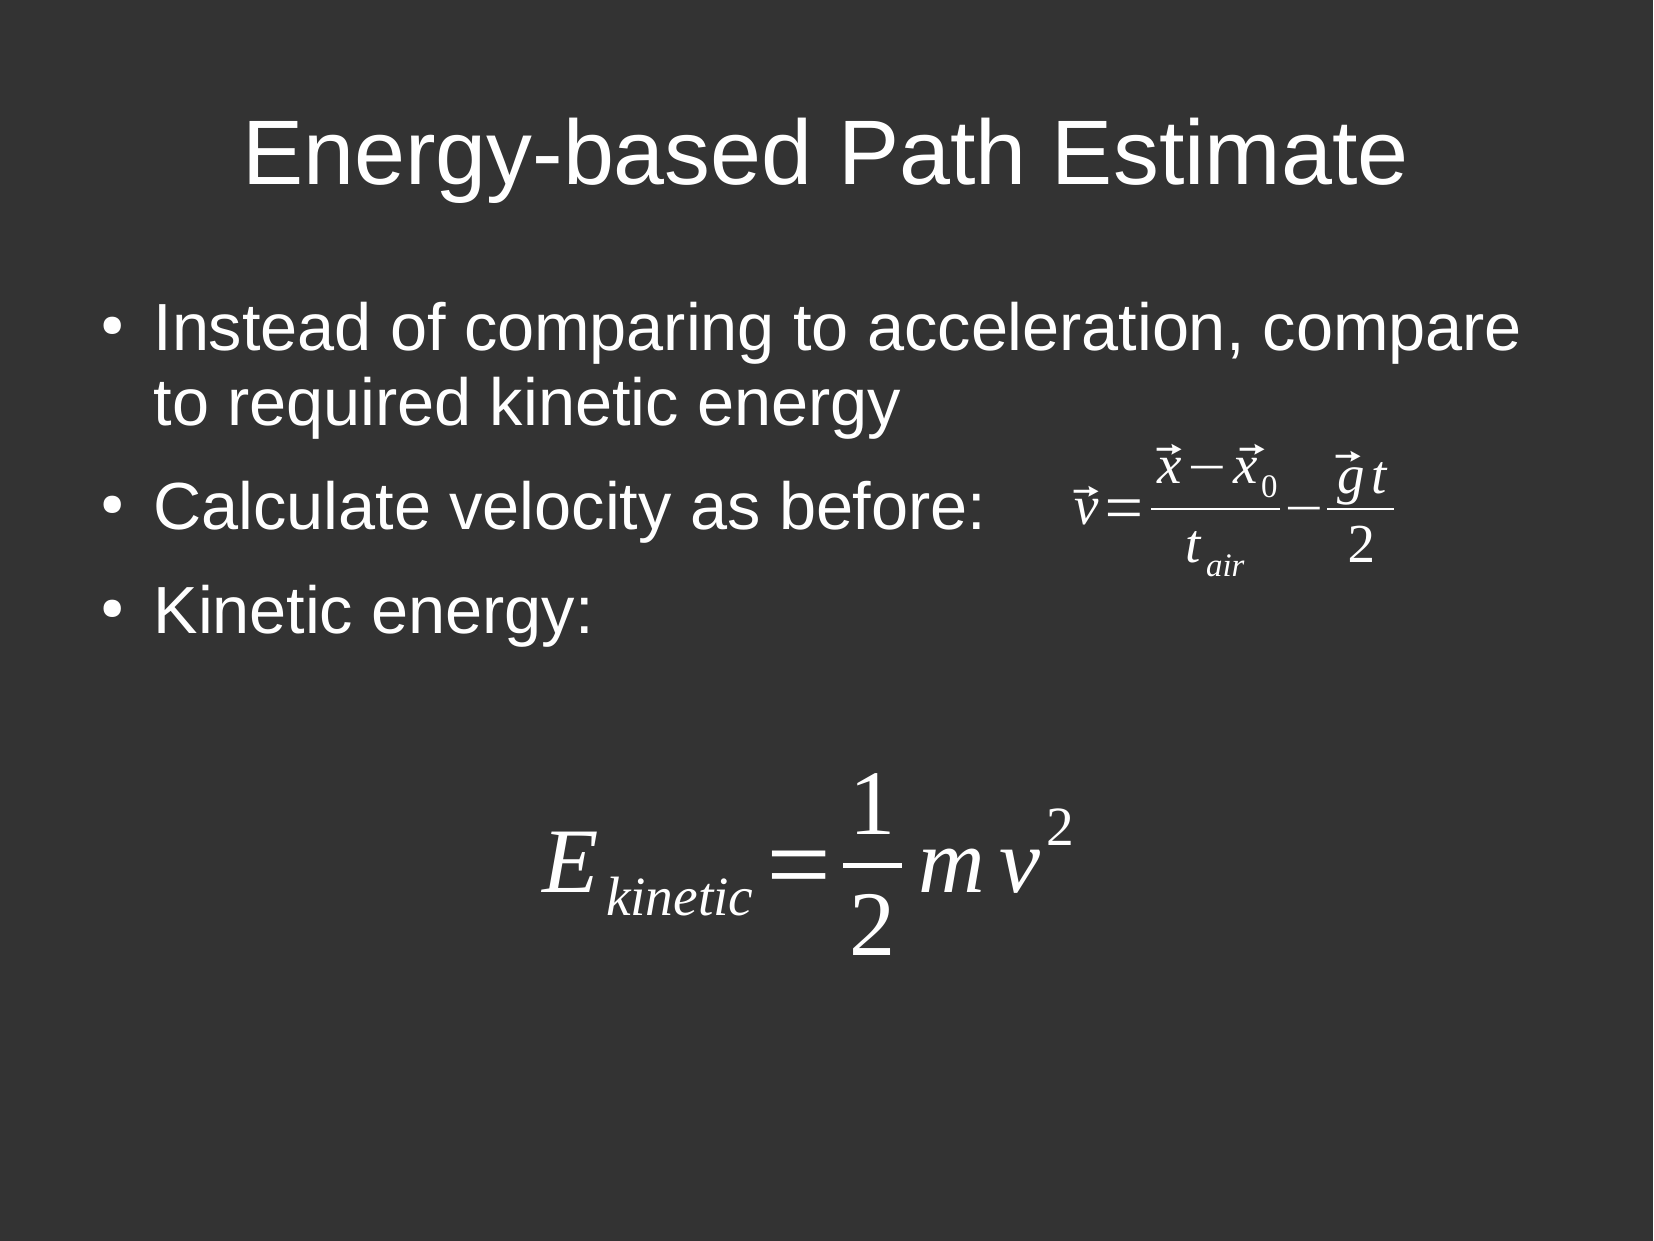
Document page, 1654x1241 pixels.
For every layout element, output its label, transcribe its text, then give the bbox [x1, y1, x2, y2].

list Instead of comparing to acceleration, compare to required kinetic energy Calculate velocity as before: Kinetic energy: [82, 290, 1571, 1109]
chart [1057, 435, 1412, 585]
title Energy-based Path Estimate [82, 49, 1571, 257]
chart [513, 753, 1093, 979]
